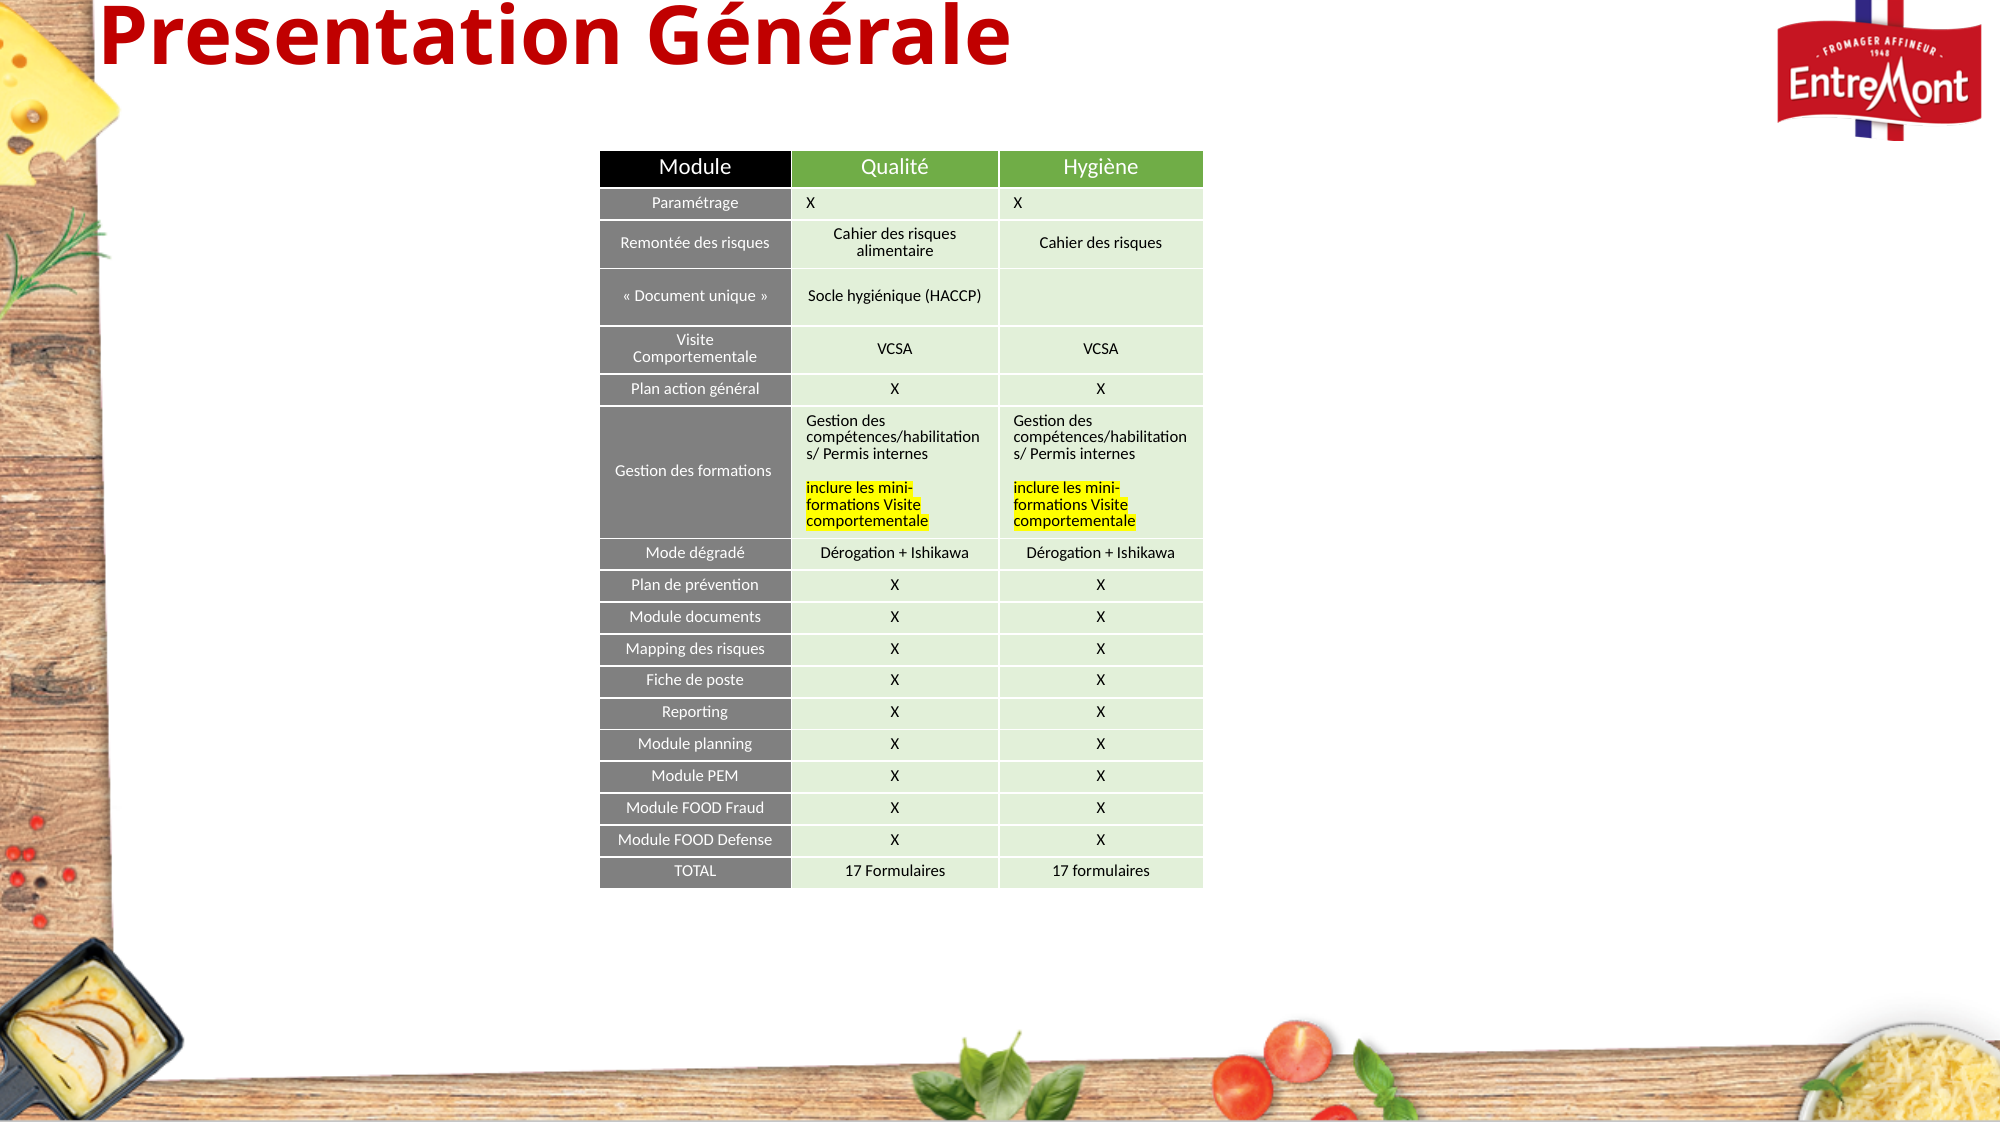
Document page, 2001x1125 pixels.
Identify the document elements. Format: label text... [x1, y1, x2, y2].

table_cell X [792, 826, 998, 856]
table_cell Module documents [600, 603, 791, 633]
table_cell X [792, 635, 998, 665]
picture [0, 0, 2000, 1122]
table_cell Mode dégradé [600, 539, 791, 569]
table_cell Remontée des risques [600, 221, 791, 268]
table_cell Module PEM [600, 762, 791, 792]
table_cell X [1000, 375, 1203, 405]
table_cell Gestion des compétences/habilitations/ Permis internes inclure les mini-formations Visite comportementale [1000, 407, 1203, 538]
table_cell Module planning [600, 730, 791, 760]
table_cell X [1000, 699, 1203, 729]
table_cell X [792, 730, 998, 760]
table_cell X [1000, 189, 1203, 219]
table_cell Paramétrage [600, 189, 791, 219]
table_cell X [1000, 826, 1203, 856]
table_cell Module FOOD Defense [600, 826, 791, 856]
table_cell VCSA [1000, 327, 1203, 373]
table_cell [1000, 269, 1203, 325]
table_cell Plan action général [600, 375, 791, 405]
table_cell Dérogation + Ishikawa [792, 539, 998, 569]
table_cell Module FOOD Fraud [600, 794, 791, 824]
table_cell Mapping des risques [600, 635, 791, 665]
table_cell Cahier des risques [1000, 221, 1203, 268]
table_cell X [1000, 603, 1203, 633]
table_cell X [1000, 730, 1203, 760]
table_cell X [792, 794, 998, 824]
table_cell Gestion des compétences/habilitations/ Permis internes inclure les mini-formations Visite comportementale [792, 407, 998, 538]
table_cell Fiche de poste [600, 667, 791, 697]
table_cell X [1000, 762, 1203, 792]
table_cell Cahier des risques alimentaire [792, 221, 998, 268]
table_cell Dérogation + Ishikawa [1000, 539, 1203, 569]
table_cell 17 formulaires [1000, 858, 1203, 888]
table_cell X [792, 571, 998, 601]
table_cell Visite Comportementale [600, 327, 791, 373]
table_cell Gestion des formations [600, 407, 791, 538]
table_cell X [1000, 635, 1203, 665]
table_header Qualité [792, 151, 998, 187]
table_cell X [792, 699, 998, 729]
table_cell Socle hygiénique (HACCP) [792, 269, 998, 325]
table_cell X [792, 667, 998, 697]
table_header Hygiène [1000, 151, 1203, 187]
table_header Module [600, 151, 791, 187]
table_cell « Document unique » [600, 269, 791, 325]
text_box Presentation Générale [82, 0, 1671, 91]
table_cell X [1000, 794, 1203, 824]
table_cell X [792, 375, 998, 405]
table_cell TOTAL [600, 858, 791, 888]
table_cell VCSA [792, 327, 998, 373]
table_cell X [1000, 571, 1203, 601]
table_cell X [1000, 667, 1203, 697]
table_cell 17 Formulaires [792, 858, 998, 888]
table_cell X [792, 189, 998, 219]
table_cell X [792, 603, 998, 633]
table_cell X [792, 762, 998, 792]
table_cell Plan de prévention [600, 571, 791, 601]
table_cell Reporting [600, 699, 791, 729]
